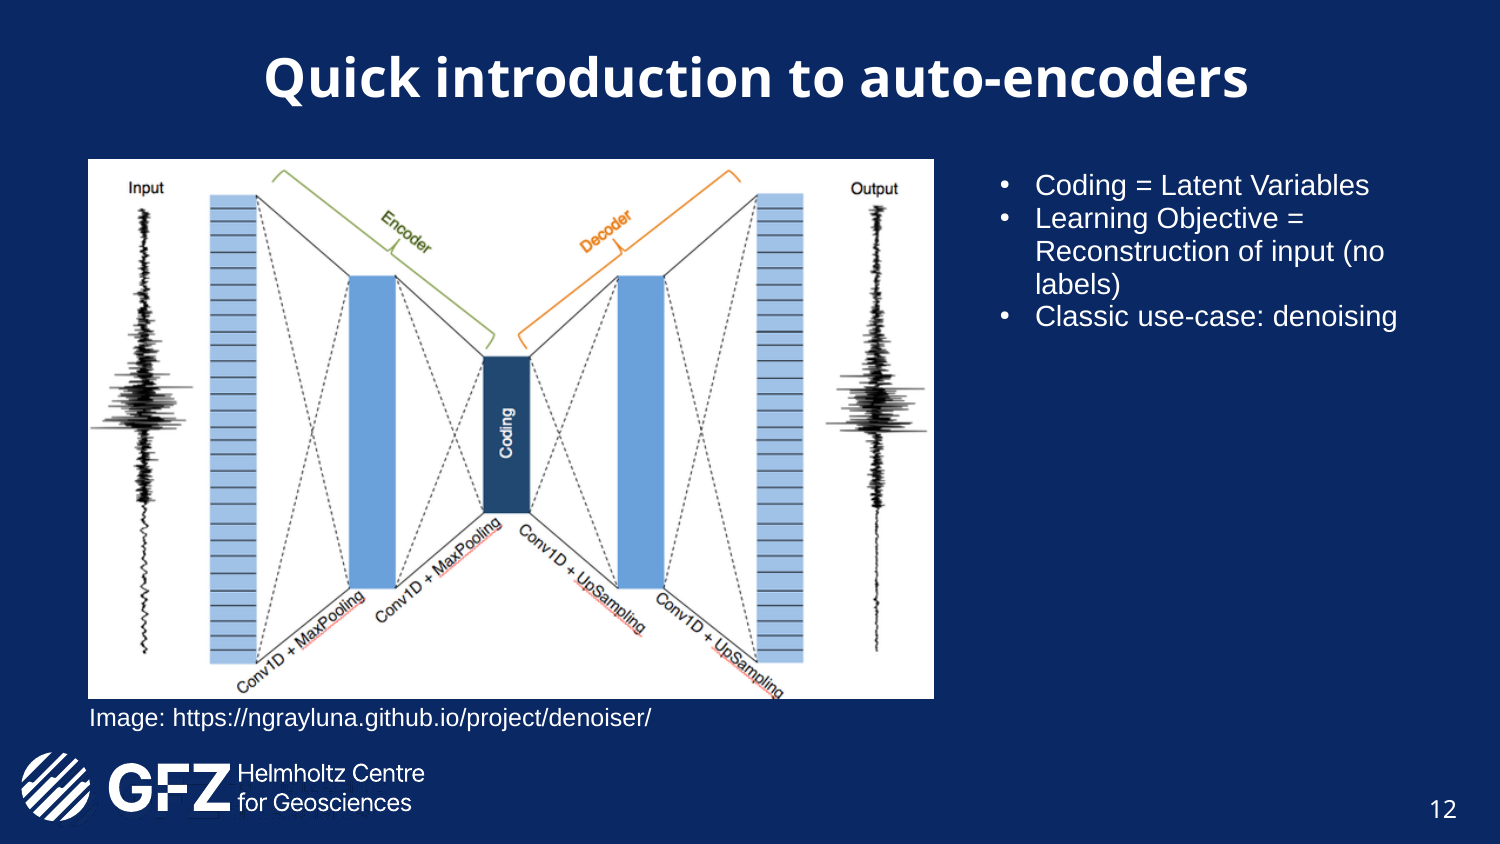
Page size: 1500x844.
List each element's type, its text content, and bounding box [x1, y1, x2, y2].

title Quick introduction to auto-encoders [39, 35, 1475, 198]
picture [39, 767, 48, 776]
picture [88, 159, 934, 699]
text_box Image: https://ngrayluna.github.io/project/denoiser/ [74, 696, 863, 751]
text_box Coding = Latent Variables Learning Objective = Reconstruction of input (no labels) Classic use-case: denoising [984, 161, 1447, 341]
picture [39, 767, 83, 805]
picture [39, 767, 65, 788]
picture [39, 767, 385, 827]
picture [377, 800, 385, 809]
